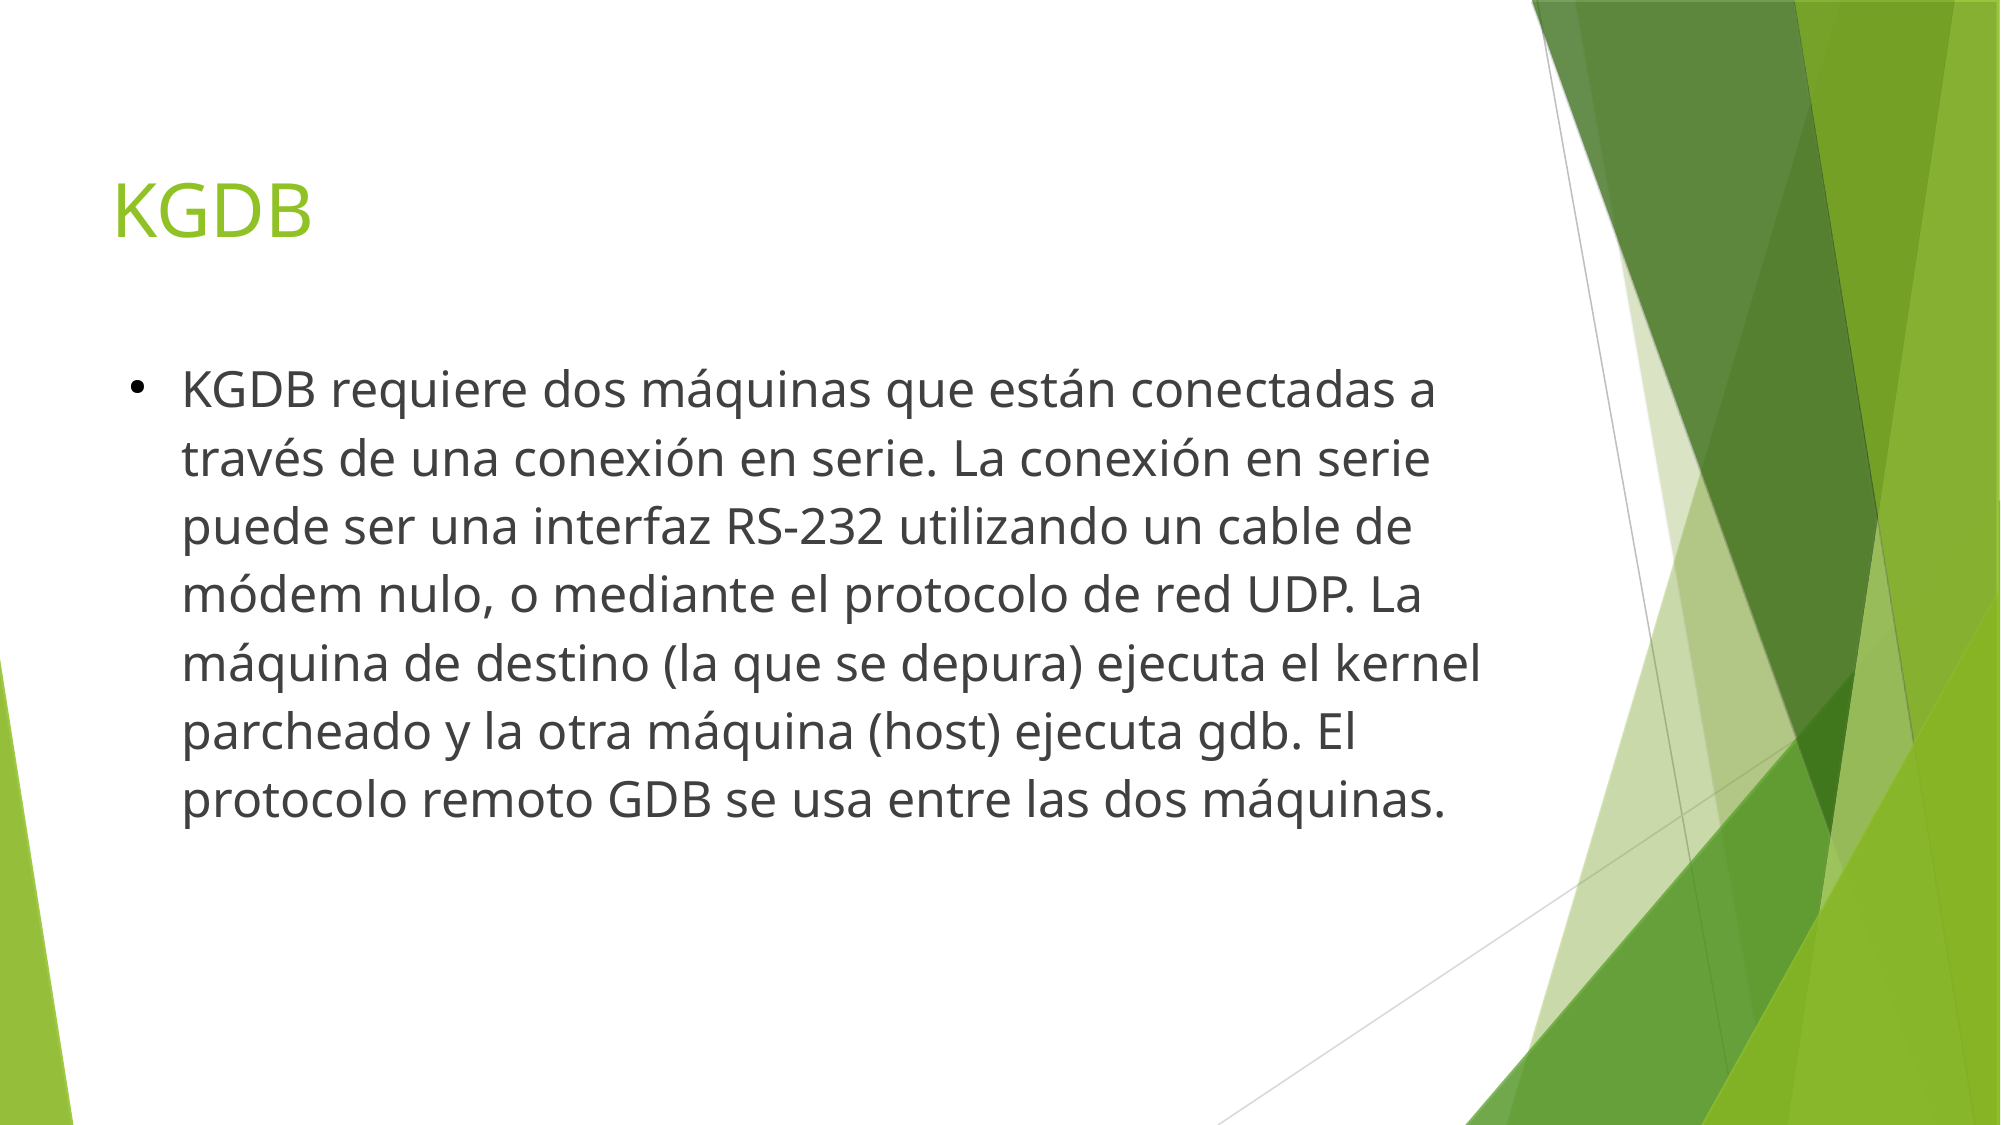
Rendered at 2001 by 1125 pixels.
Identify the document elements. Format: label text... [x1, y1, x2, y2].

list KGDB requiere dos máquinas que están conectadas a través de una conexión en serie. La conexión en serie puede ser una interfaz RS-232 utilizando un cable de módem nulo, o mediante el protocolo de red UDP. La máquina de destino (la que se depura) ejecuta el kernel parcheado y la otra máquina (host) ejecuta gdb. El protocolo remoto GDB se usa entre las dos máquinas. [111, 354, 1522, 992]
title KGDB [111, 99, 1522, 317]
